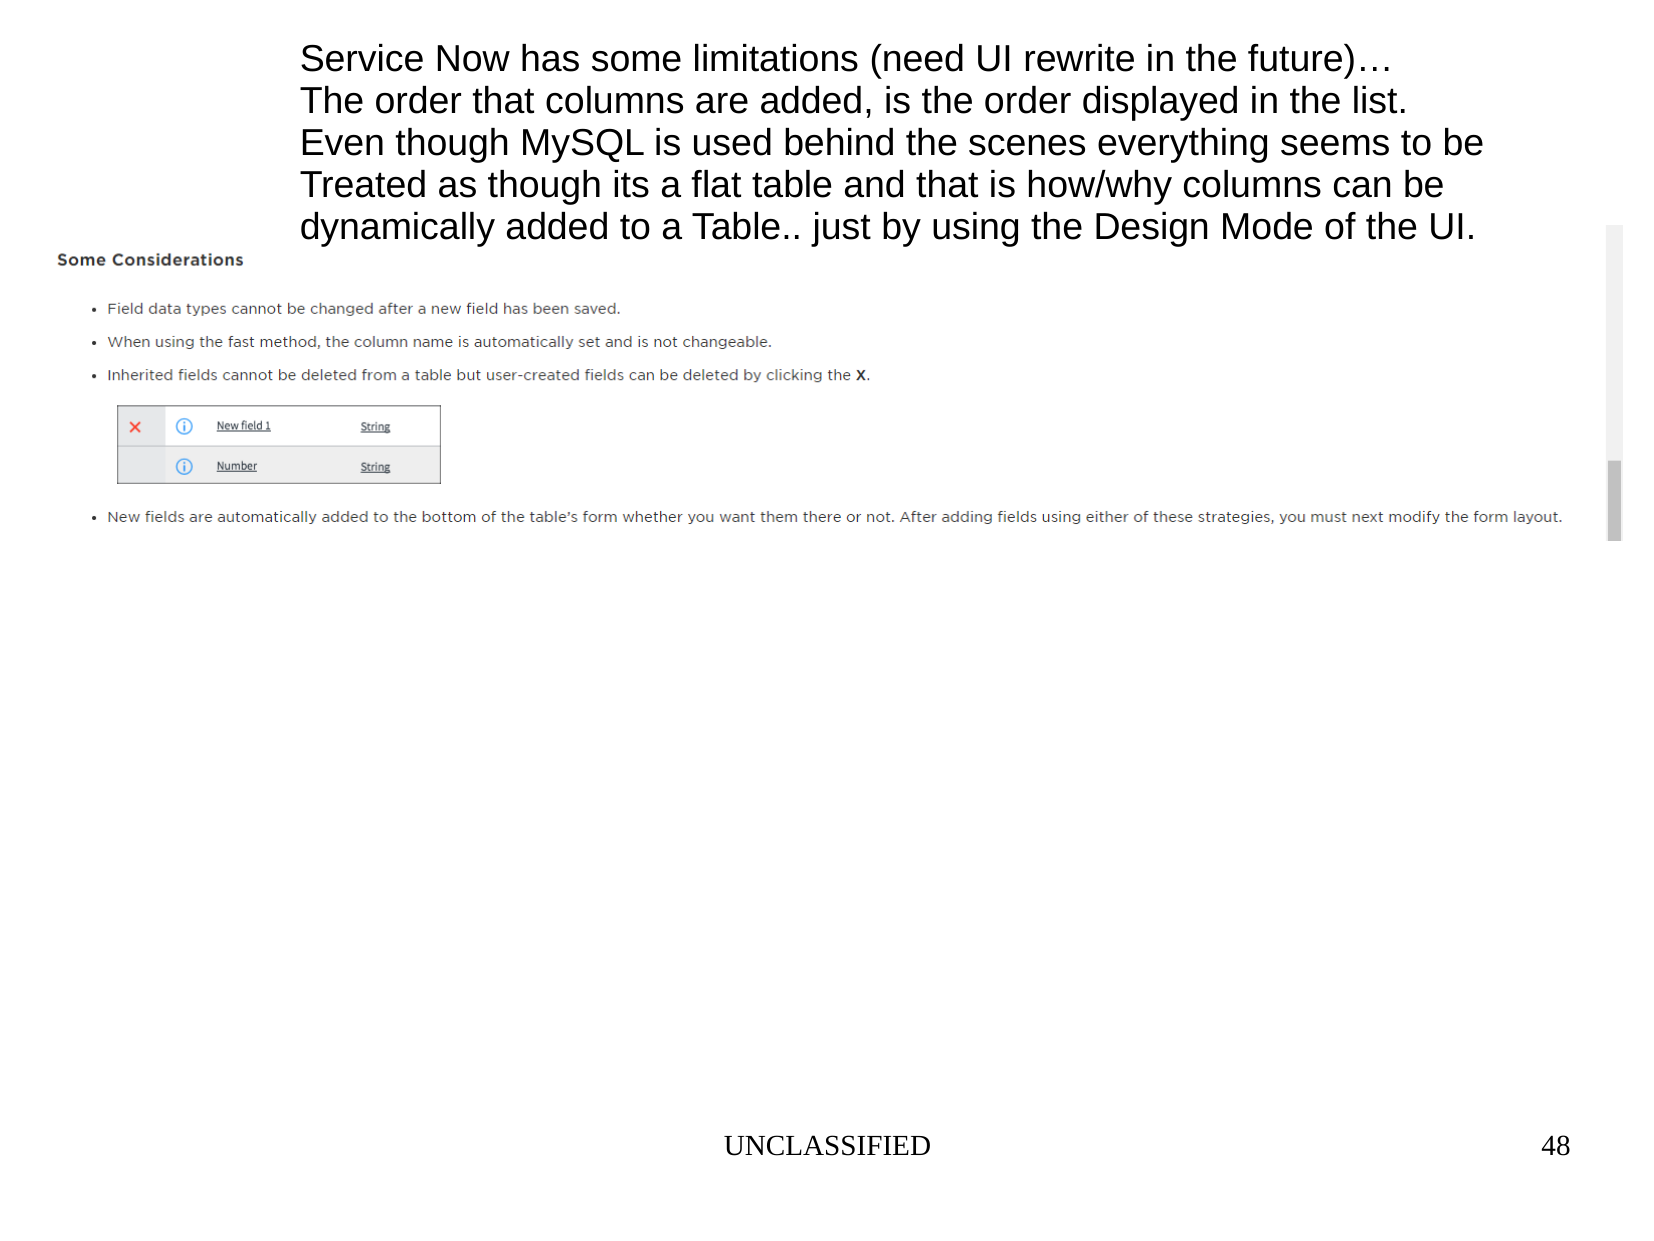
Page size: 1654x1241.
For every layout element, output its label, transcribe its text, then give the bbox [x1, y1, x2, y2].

picture [30, 225, 1623, 541]
text_box Service Now has some limitations (need UI rewrite in the future)… The order that columns are added, is the order displayed in the list. Even though MySQL is used behind the scenes everything seems to be Treated as though its a flat table and that is how/why columns can be dynamically added to a Table.. just by using the Design Mode of the UI. [285, 30, 1606, 297]
